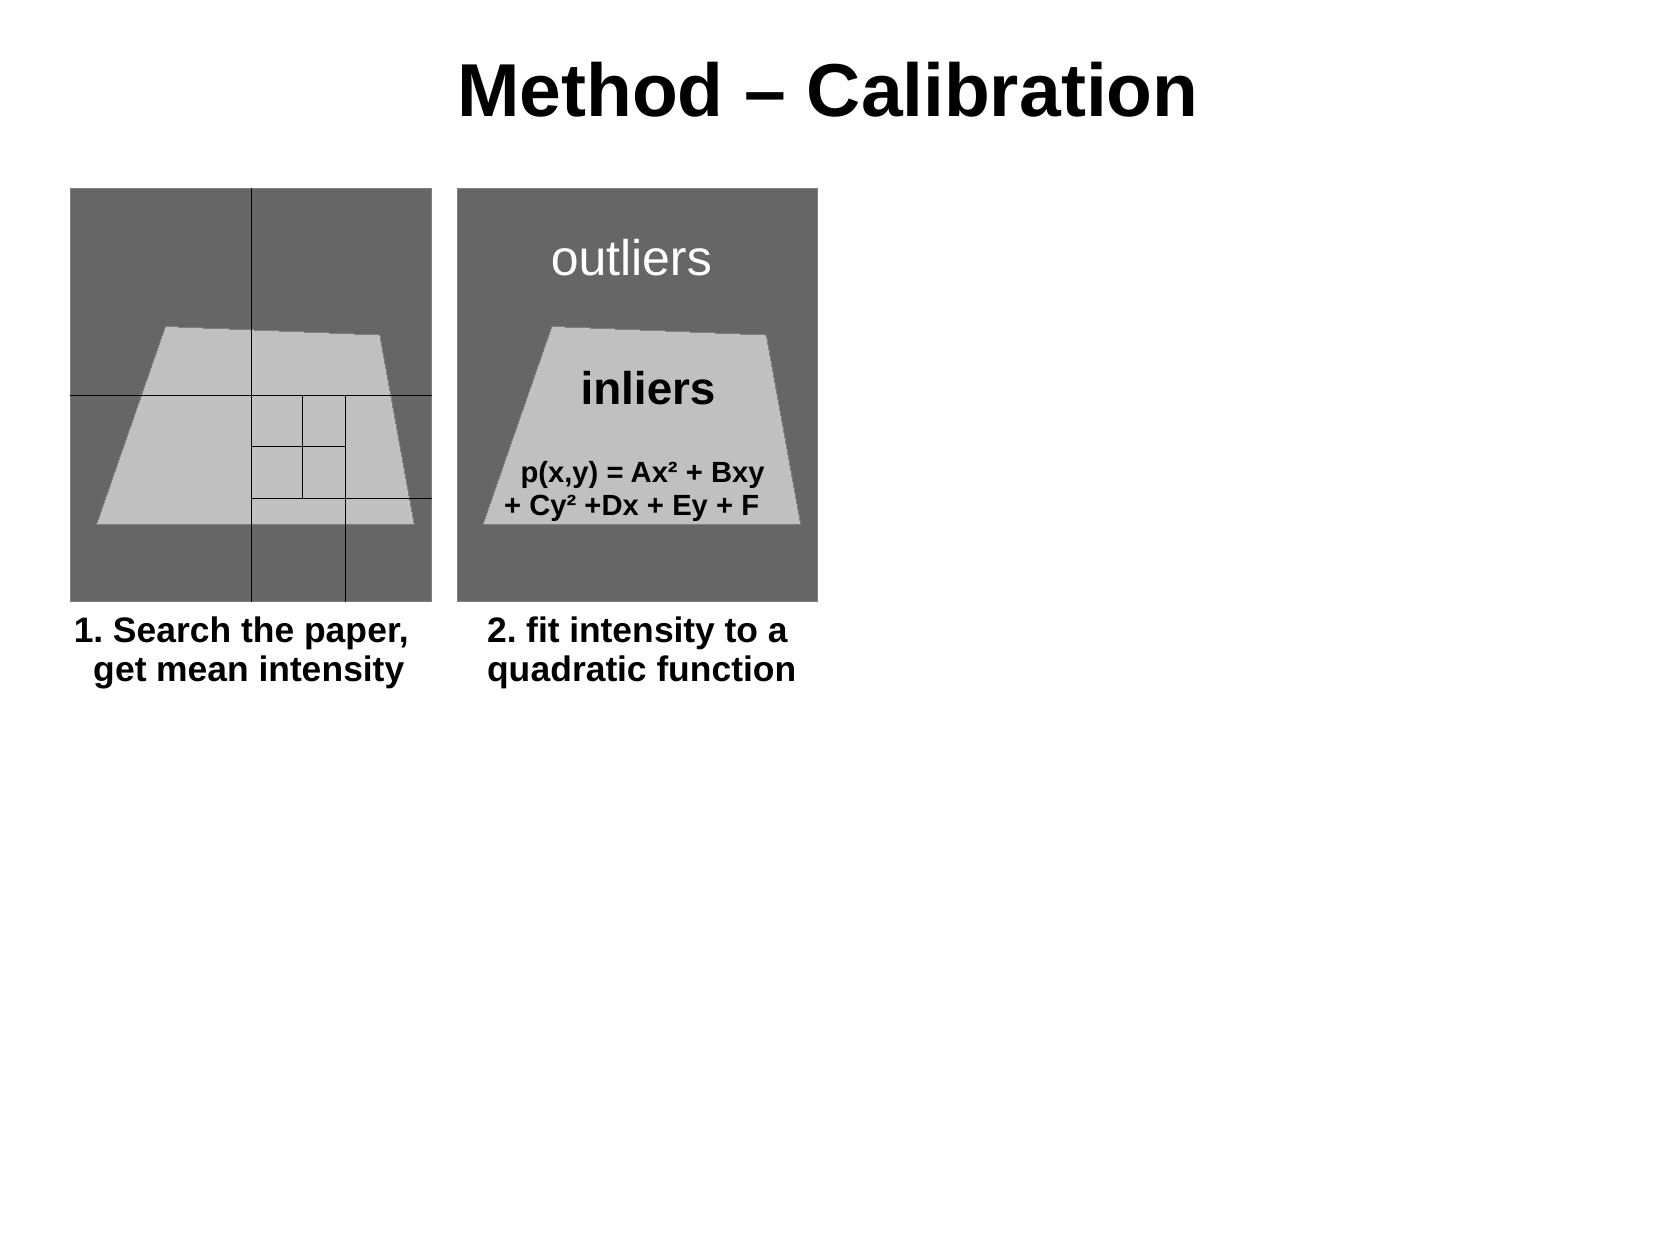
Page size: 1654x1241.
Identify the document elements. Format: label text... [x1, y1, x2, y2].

text_box [70, 396, 251, 602]
text_box 1. Search the paper, get mean intensity [58, 602, 424, 698]
text_box inliers p(x,y) = Ax² + Bxy + Cy² +Dx + Ey + F [489, 336, 831, 530]
text_box [303, 396, 345, 446]
text_box [457, 188, 818, 602]
text_box outliers [536, 222, 727, 294]
text_box [252, 188, 432, 395]
text_box 2. fit intensity to a quadratic function [472, 602, 812, 698]
text_box [346, 396, 432, 498]
text_box [252, 499, 345, 602]
text_box Method – Calibration [442, 41, 1398, 141]
text_box [252, 447, 302, 498]
text_box [252, 396, 302, 446]
text_box [303, 447, 345, 498]
text_box [70, 188, 251, 395]
text_box [346, 499, 432, 602]
